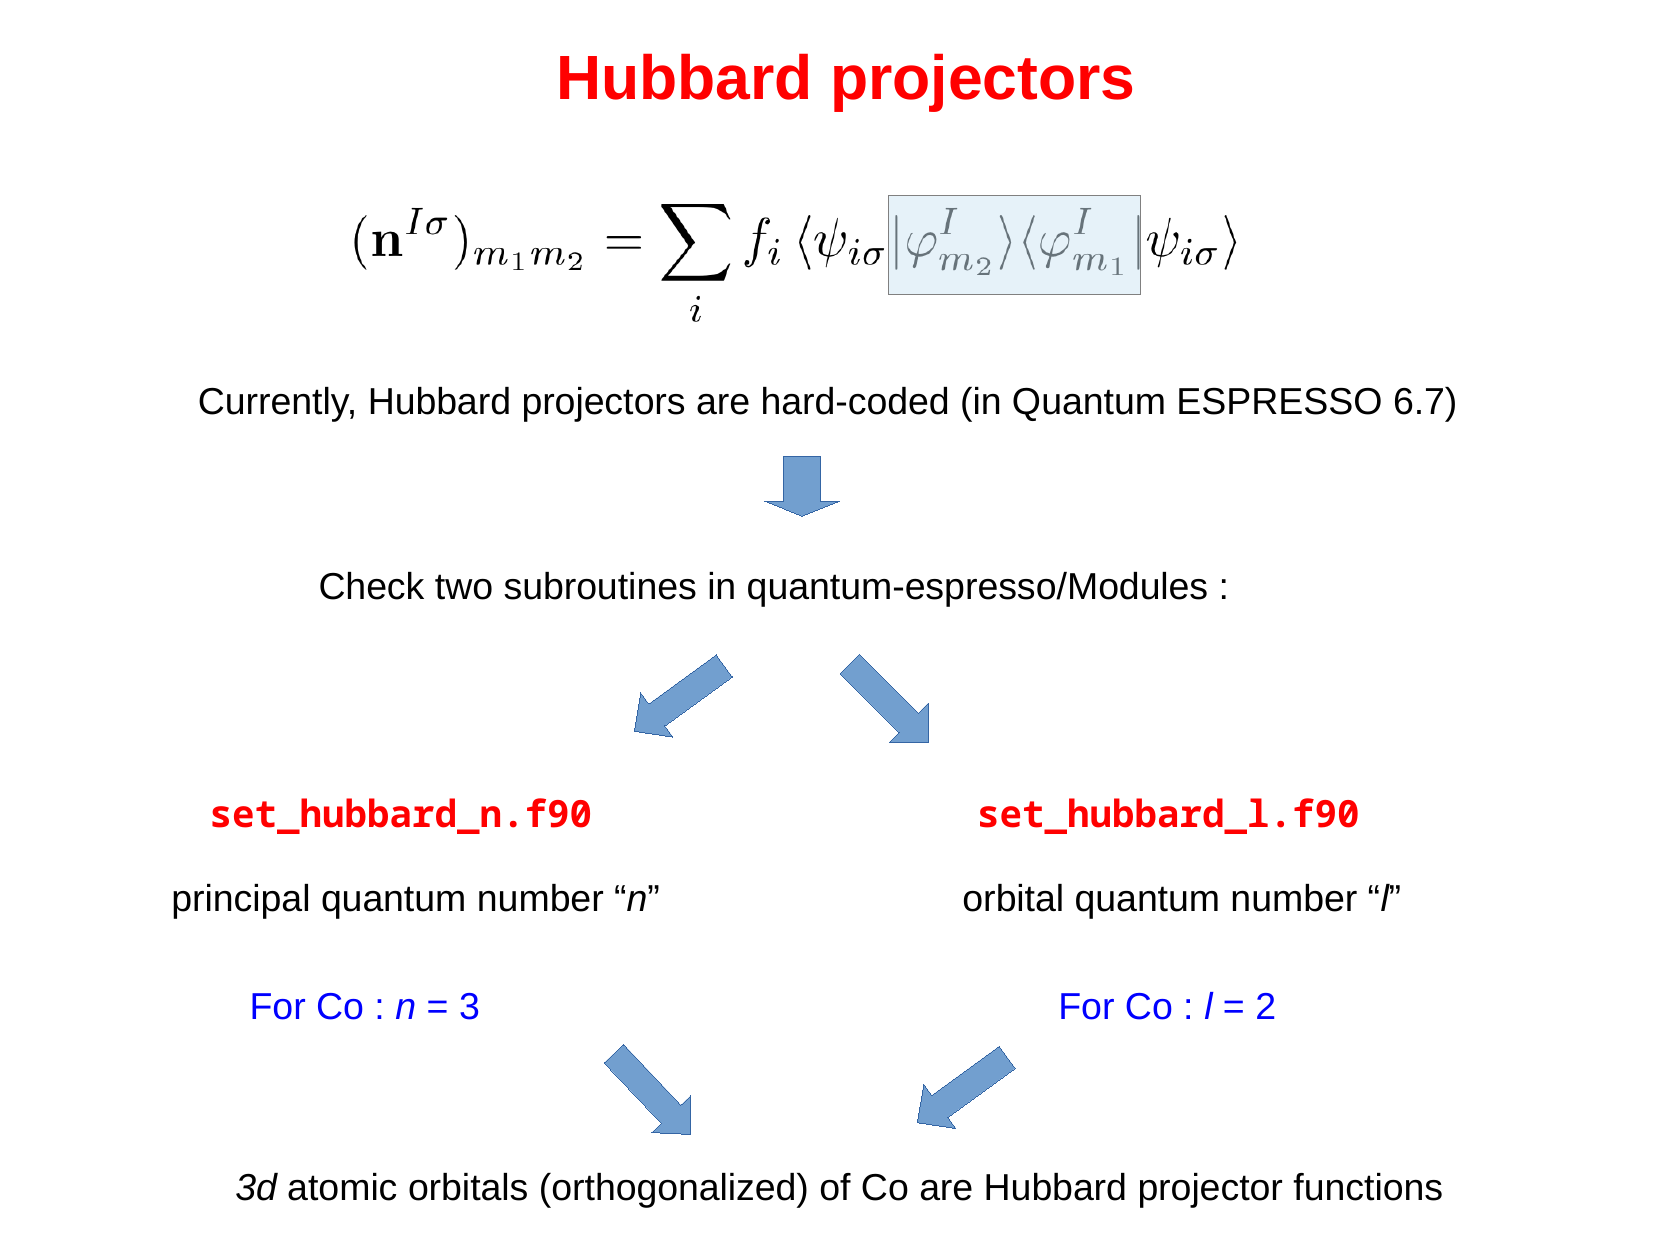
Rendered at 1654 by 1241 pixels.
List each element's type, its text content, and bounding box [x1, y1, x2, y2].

text_box For Co : n = 3 [234, 978, 495, 1036]
text_box [634, 654, 733, 738]
text_box [888, 195, 1141, 295]
title Hubbard projectors [102, 13, 1591, 136]
text_box [604, 1044, 691, 1135]
text_box Check two subroutines in quantum-espresso/Modules : [303, 557, 1324, 618]
text_box 3d atomic orbitals (orthogonalized) of Co are Hubbard projector functions [220, 1158, 1462, 1216]
text_box [840, 654, 929, 743]
text_box set_hubbard_n.f90 [194, 780, 630, 833]
text_box orbital quantum number “l” [947, 870, 1418, 928]
text_box For Co : l = 2 [1043, 978, 1291, 1036]
text_box Currently, Hubbard projectors are hard-coded (in Quantum ESPRESSO 6.7) [183, 372, 1479, 432]
text_box [917, 1046, 1016, 1129]
picture [342, 176, 1253, 327]
text_box set_hubbard_l.f90 [962, 780, 1397, 833]
text_box [764, 456, 840, 517]
text_box principal quantum number “n” [156, 870, 677, 928]
